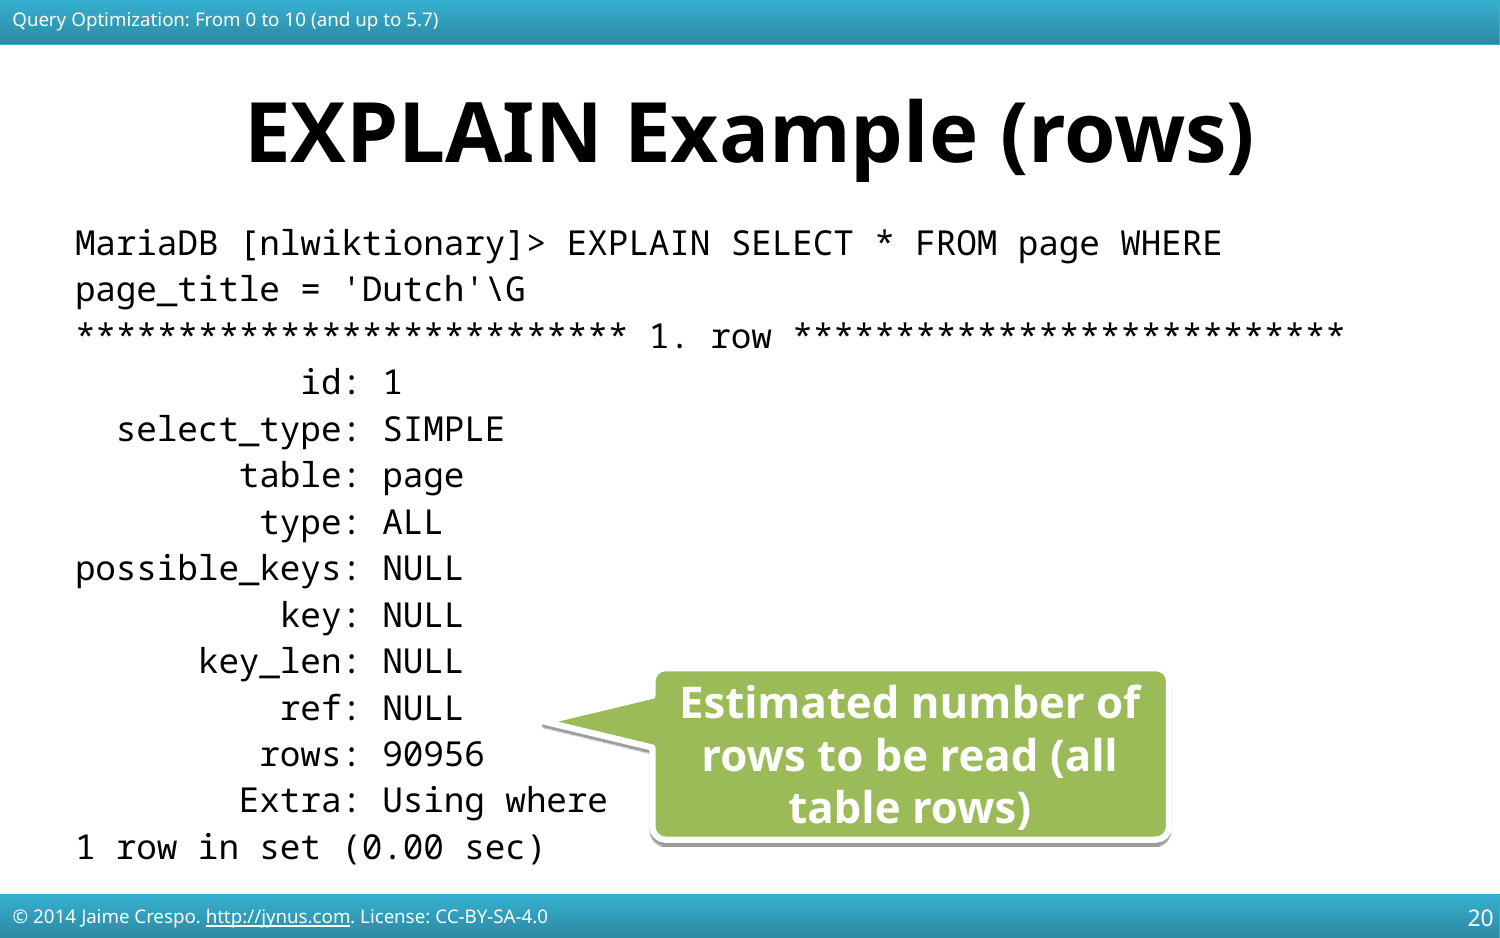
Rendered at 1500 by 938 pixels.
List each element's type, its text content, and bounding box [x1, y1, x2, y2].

list MariaDB [nlwiktionary]> EXPLAIN SELECT * FROM page WHERE page_title = 'Dutch'\G *************************** 1. row *************************** id: 1 select_type: SIMPLE table: page type: ALL possible_keys: NULL key: NULL key_len: NULL ref: NULL rows: 90956 Extra: Using where 1 row in set (0.00 sec) [75, 218, 1425, 876]
title EXPLAIN Example (rows) [75, 41, 1425, 218]
text_box Estimated number of rows to be read (all table rows) [544, 668, 1170, 840]
